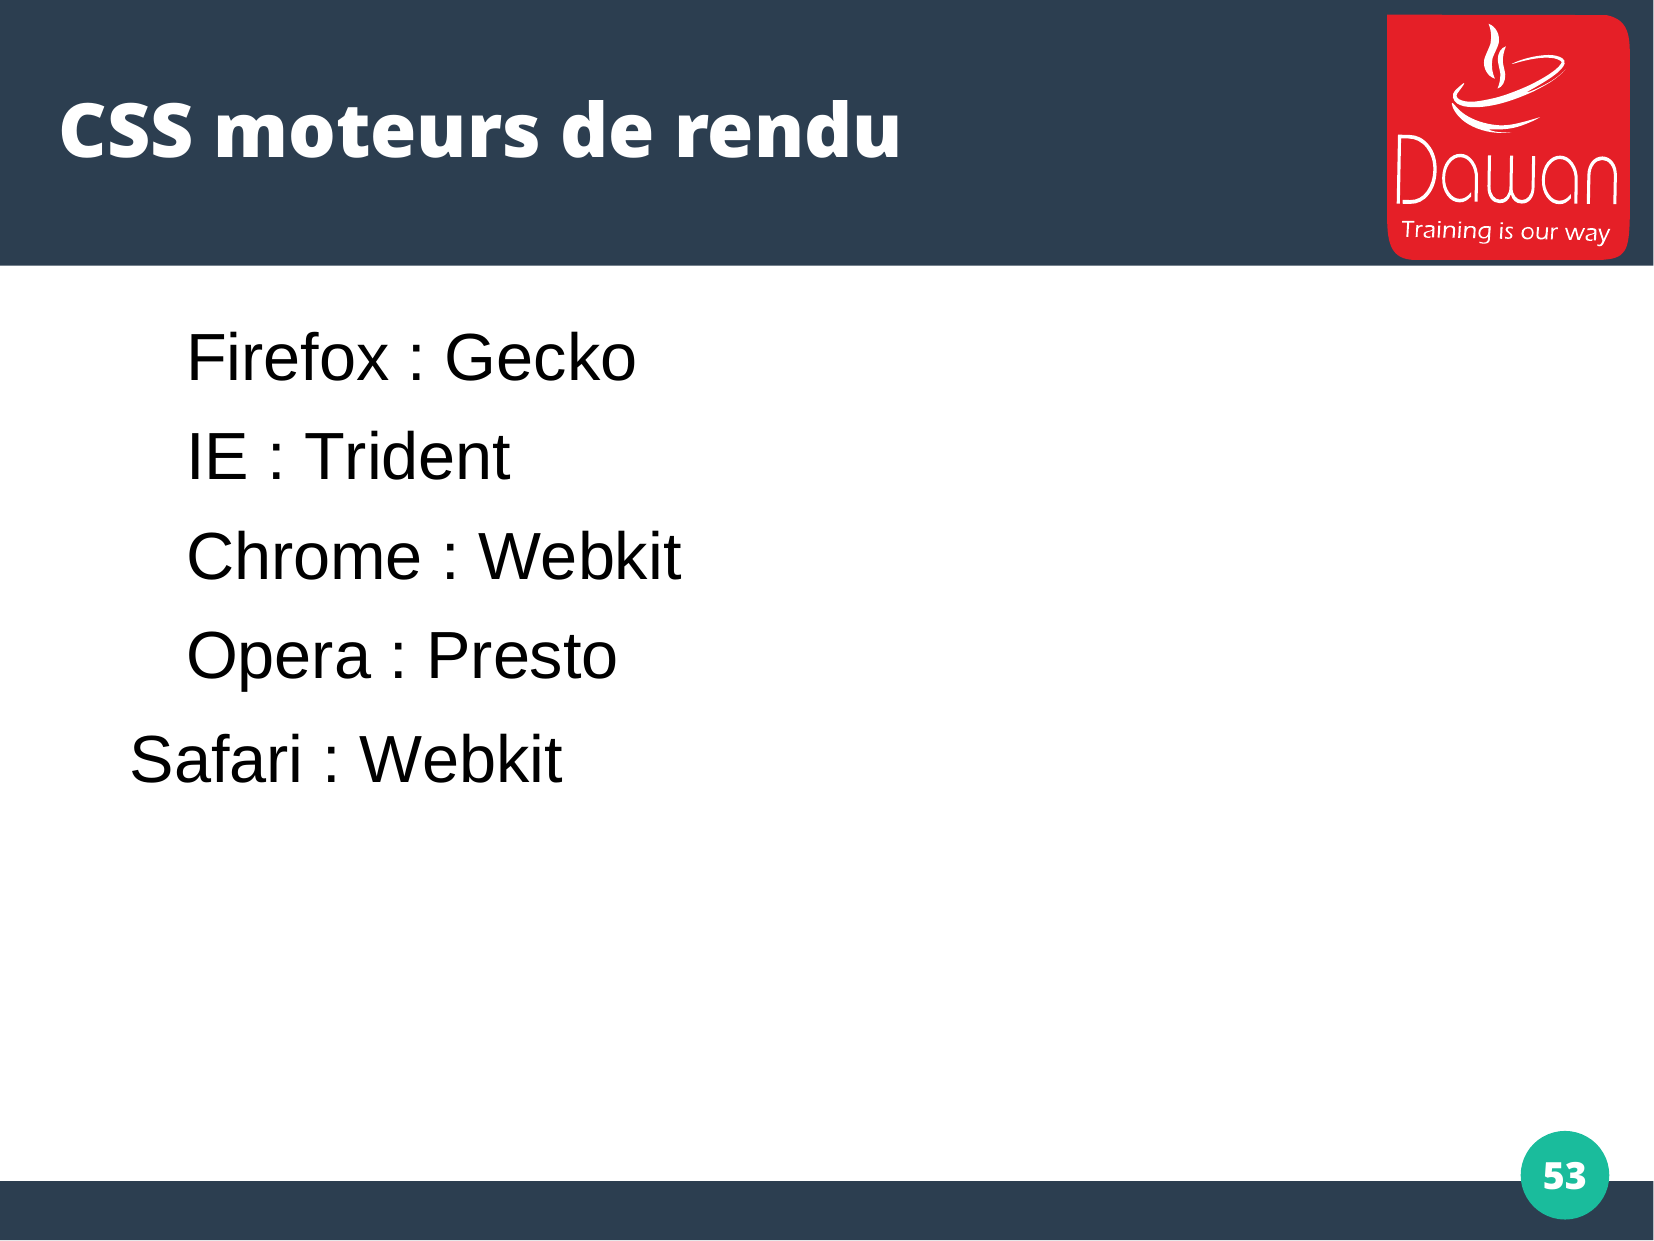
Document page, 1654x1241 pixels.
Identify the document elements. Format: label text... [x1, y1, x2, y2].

picture [1387, 14, 1630, 260]
list Firefox : Gecko IE : Trident Chrome : Webkit Opera : Presto Safari : Webkit [59, 324, 1595, 1152]
title CSS moteurs de rendu [59, 49, 1387, 207]
